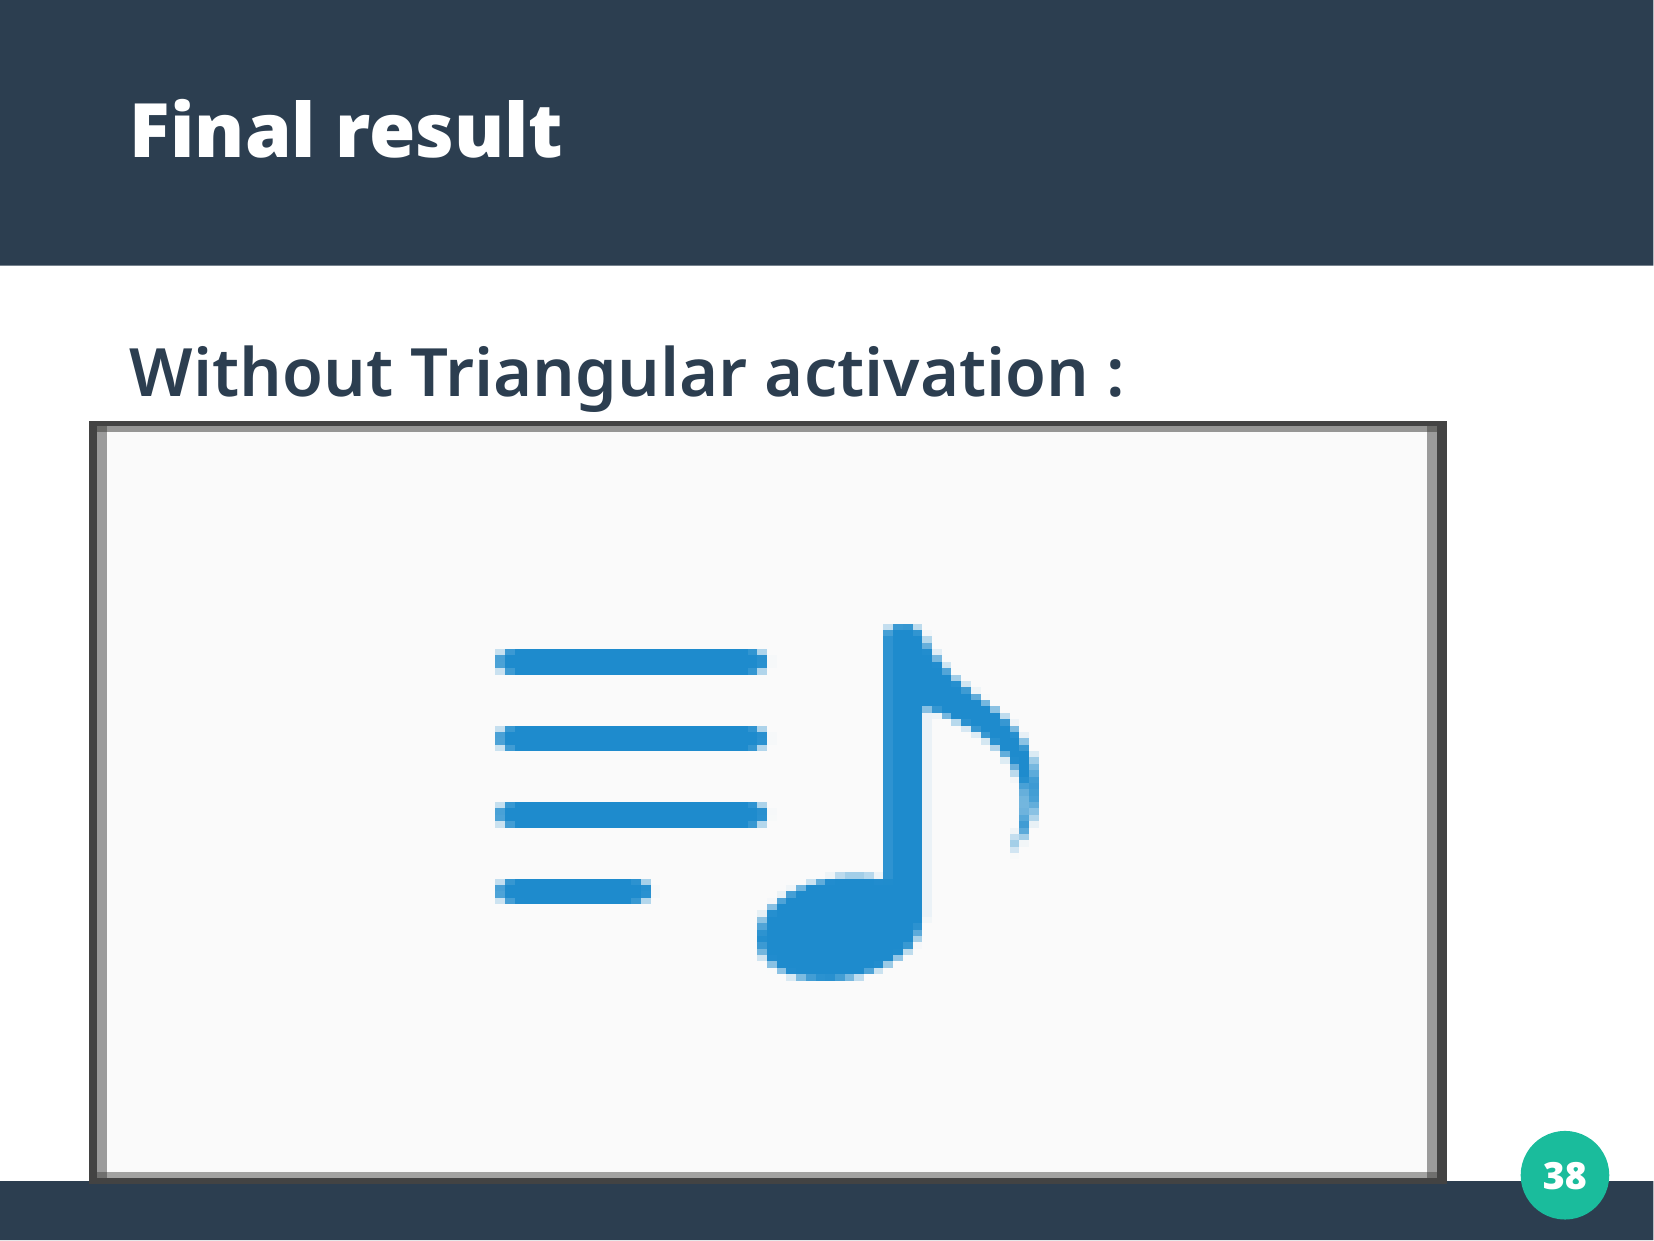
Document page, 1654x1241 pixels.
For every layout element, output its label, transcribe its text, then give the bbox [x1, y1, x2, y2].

text_box [87, 447, 1448, 1186]
list Without Triangular activation : [59, 324, 1595, 447]
title Final result [59, 49, 1595, 207]
